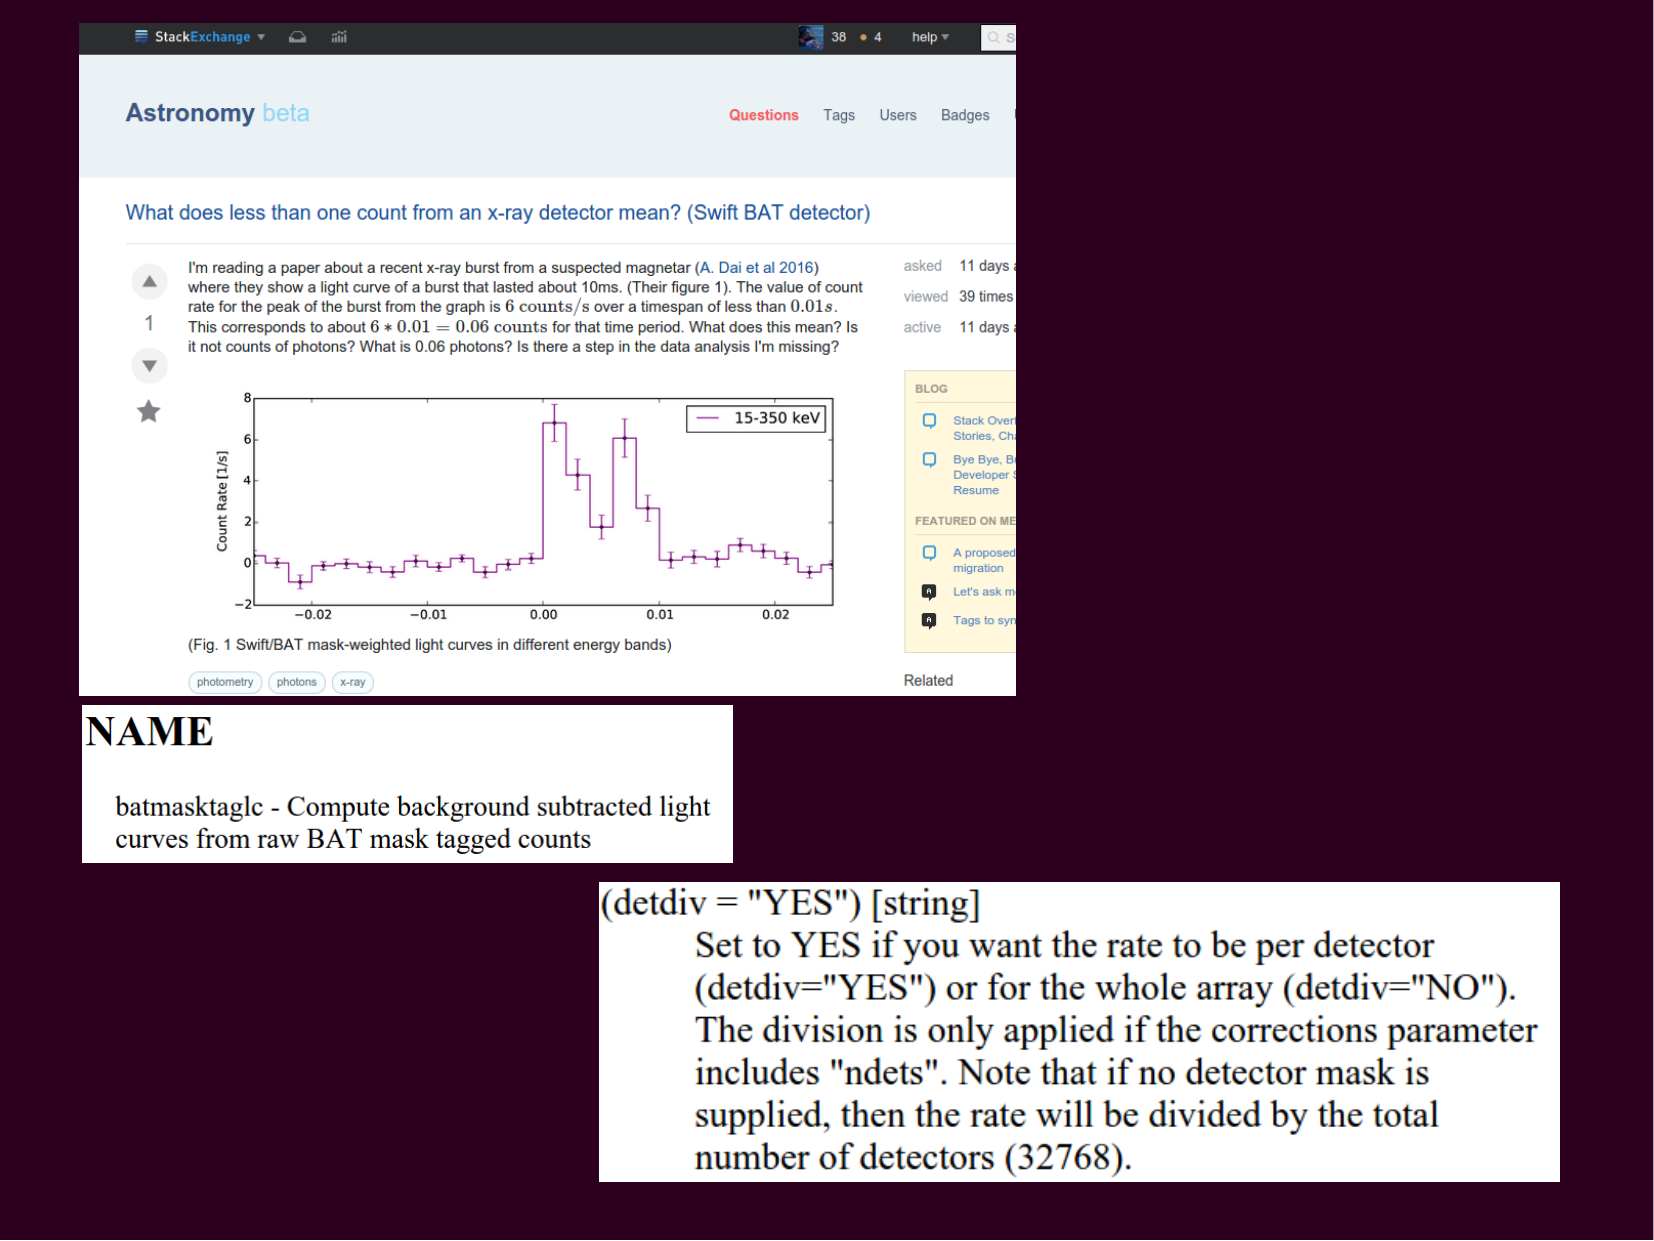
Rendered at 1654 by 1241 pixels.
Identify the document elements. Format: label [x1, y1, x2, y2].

picture [599, 882, 1560, 1182]
picture [82, 705, 733, 863]
picture [79, 23, 1016, 696]
